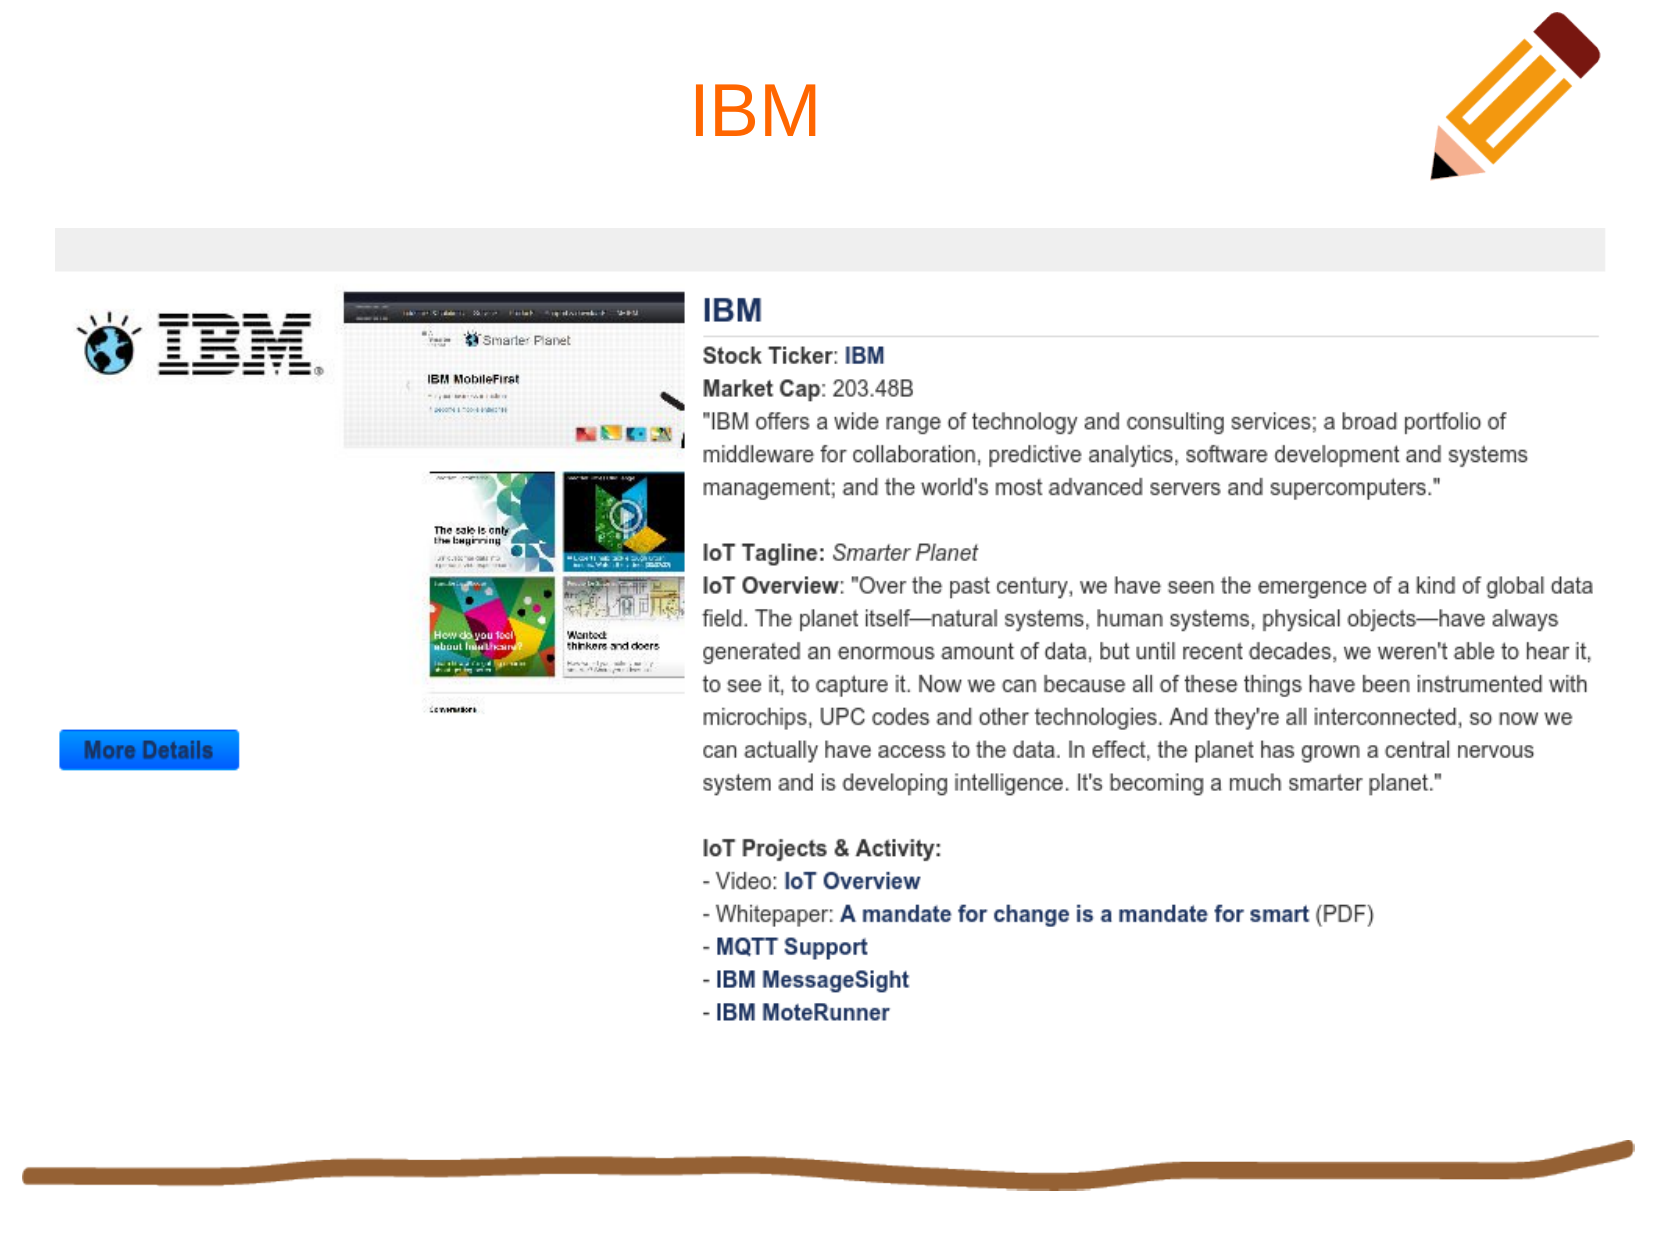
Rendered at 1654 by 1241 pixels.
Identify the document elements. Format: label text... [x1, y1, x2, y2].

picture [1430, 12, 1601, 181]
picture [22, 1140, 1635, 1191]
title IBM [82, 49, 1430, 172]
picture [55, 228, 1632, 1027]
